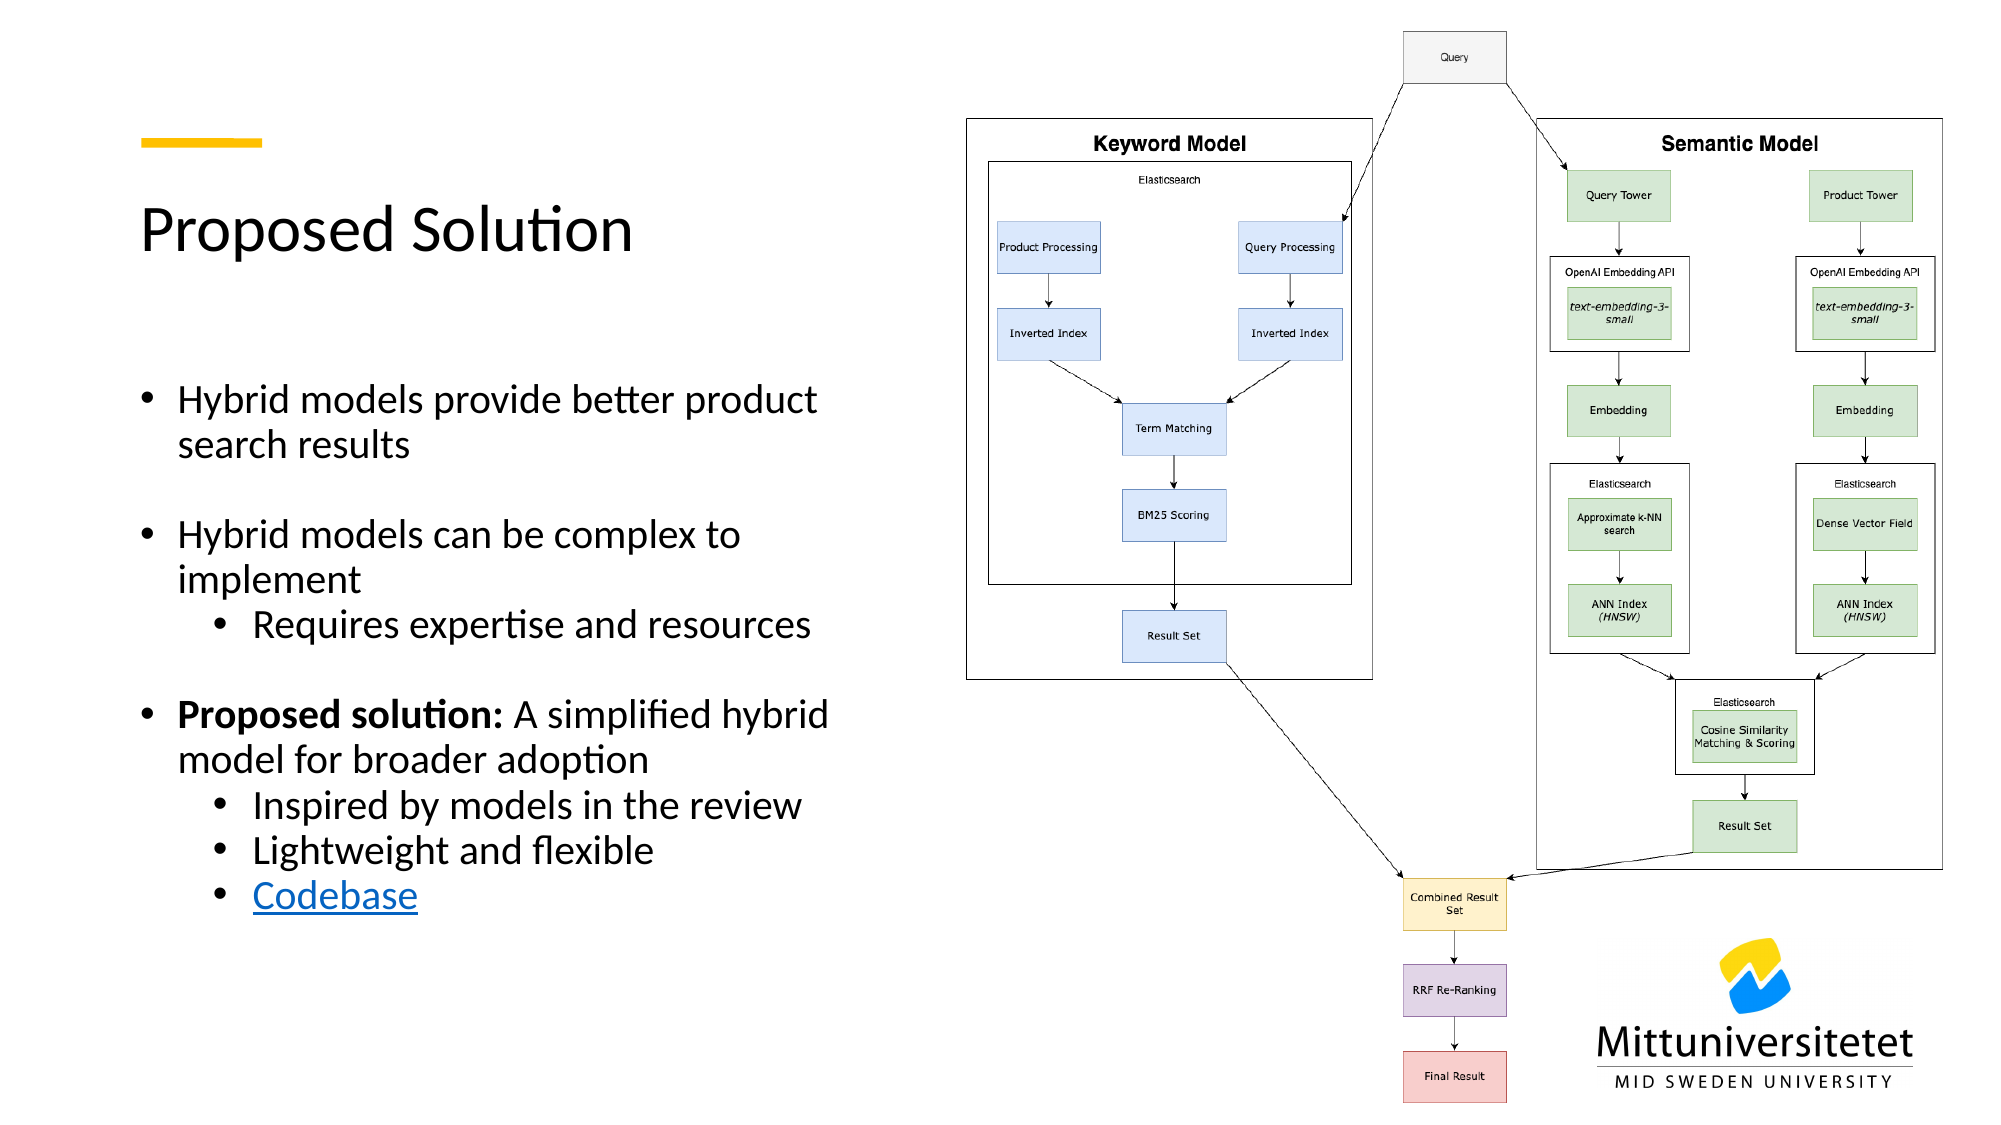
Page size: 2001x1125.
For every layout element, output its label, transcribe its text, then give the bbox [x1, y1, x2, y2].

picture [966, 31, 1943, 1103]
title Proposed Solution [124, 186, 966, 417]
list Hybrid models provide better product search results Hybrid models can be complex to implement Requires expertise and resources Proposed solution: A simplified hybrid model for broader adoption Inspired by models in the review Lightweight and flexible Codebase [124, 319, 917, 1088]
